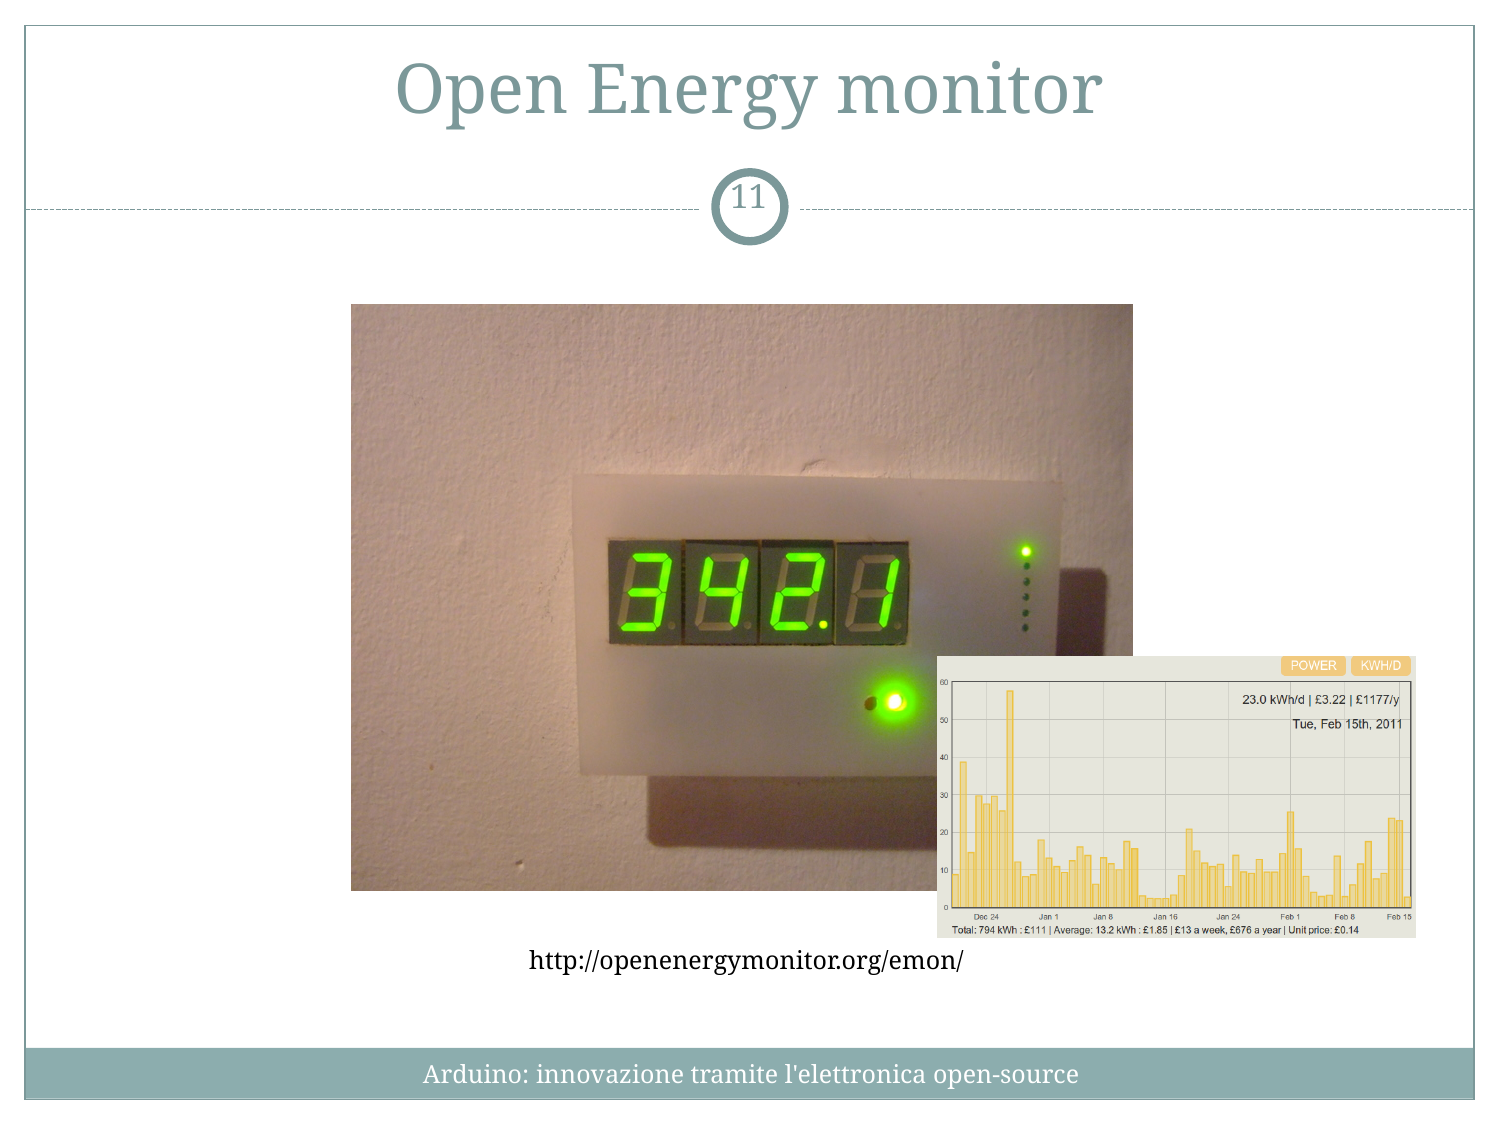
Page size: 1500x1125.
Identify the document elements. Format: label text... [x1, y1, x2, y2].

footer Arduino: innovazione tramite l'elettronica open-source [50, 1051, 1454, 1112]
title Open Energy monitor [49, 37, 1450, 162]
slide_number <numero> [715, 168, 791, 241]
picture [351, 304, 1416, 938]
list http://openenergymonitor.org/emon/ [49, 937, 1445, 1043]
